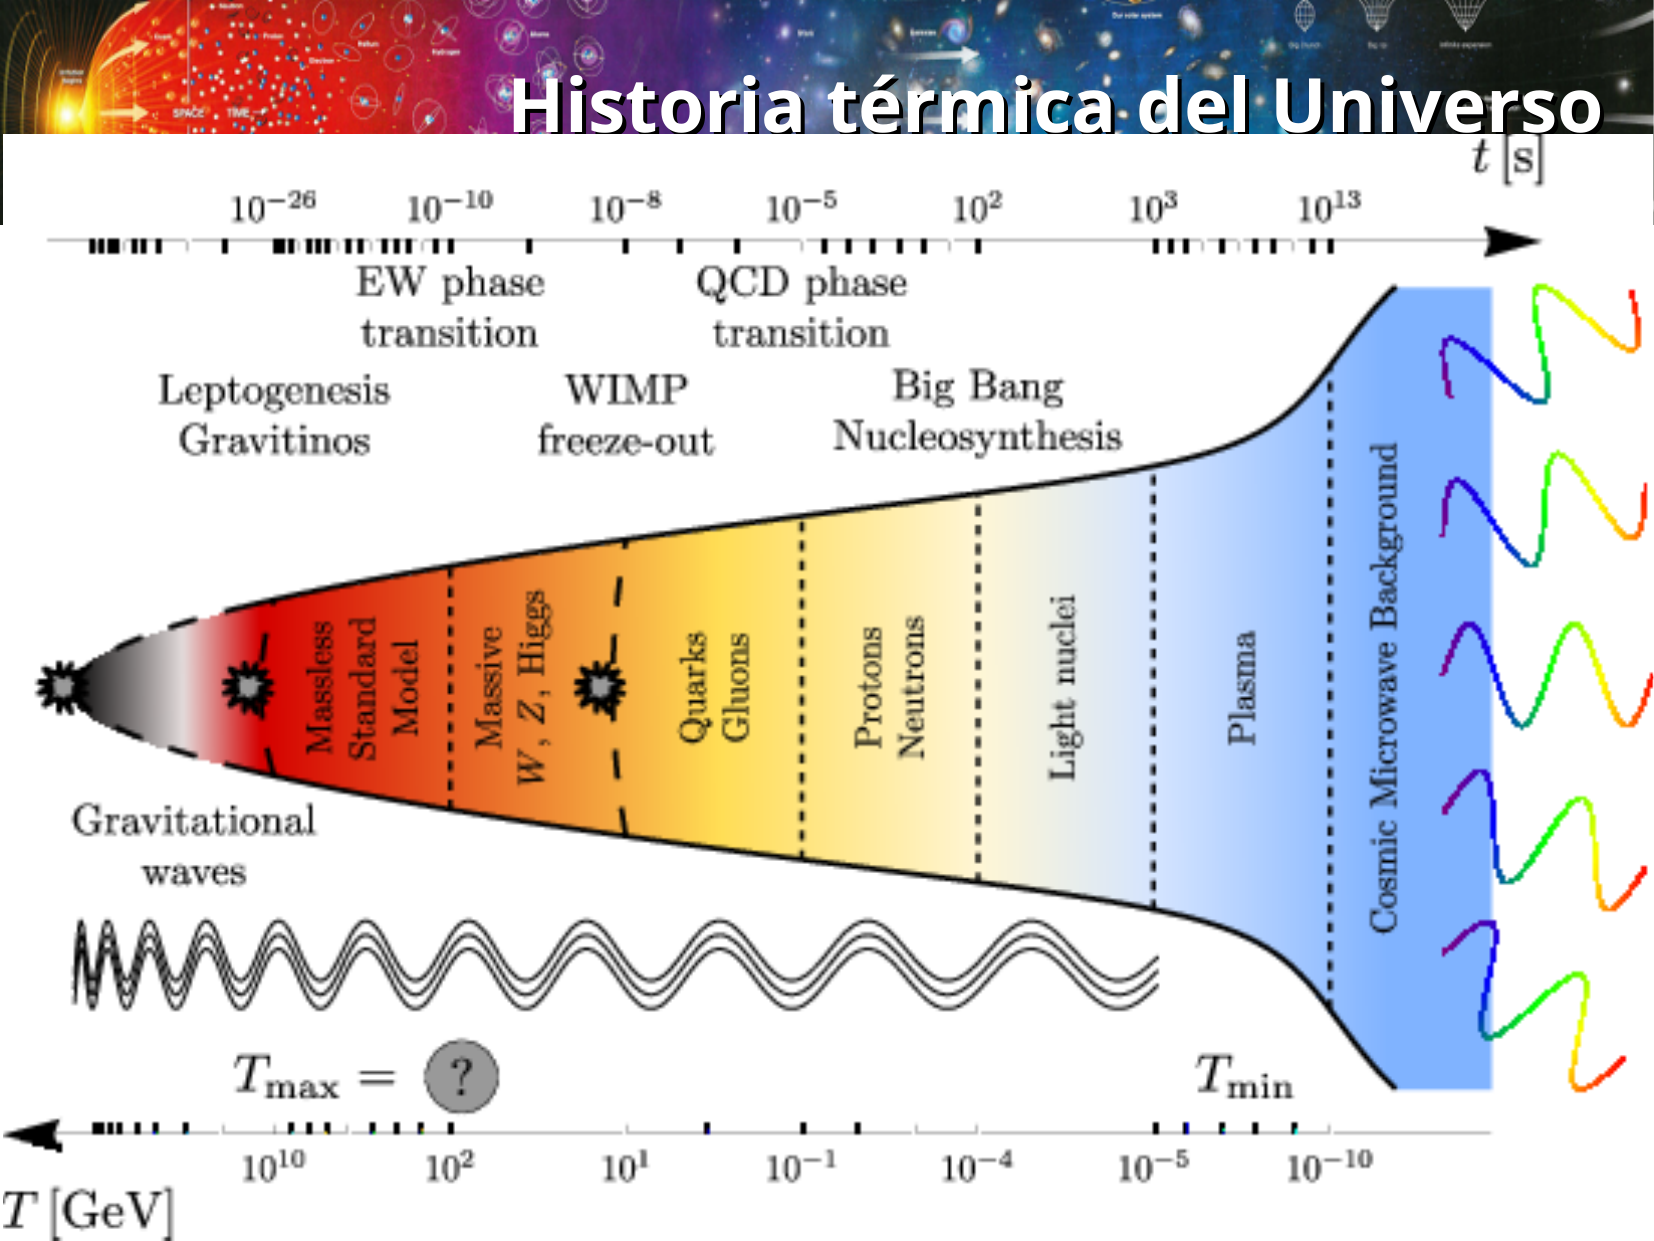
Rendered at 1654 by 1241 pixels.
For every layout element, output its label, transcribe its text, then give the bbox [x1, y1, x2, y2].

title Historia térmica del Universo [45, 15, 1606, 134]
picture [0, 0, 1654, 1241]
